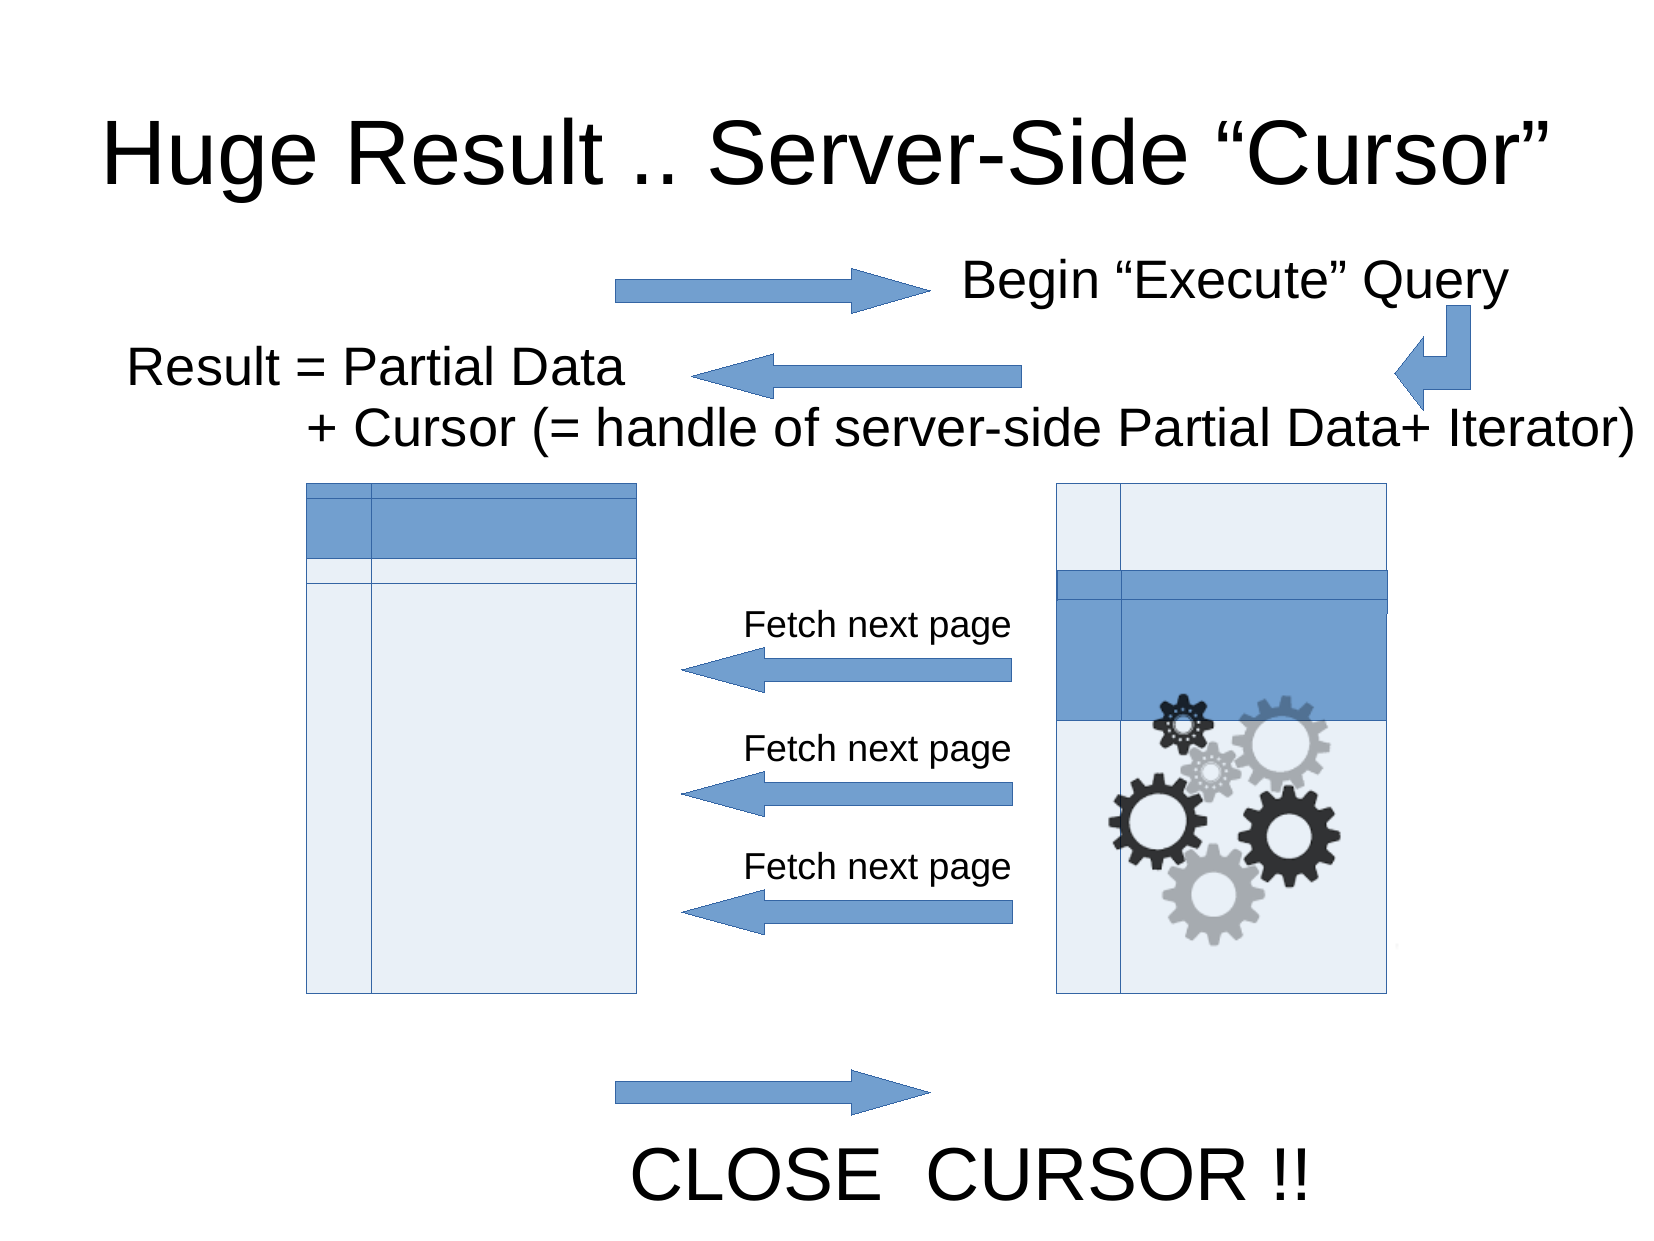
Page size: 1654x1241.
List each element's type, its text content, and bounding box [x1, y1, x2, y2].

text_box [681, 778, 1013, 817]
text_box [615, 1069, 931, 1116]
title Huge Result .. Server-Side “Cursor” [82, 49, 1571, 257]
text_box Fetch next page [728, 838, 1027, 896]
text_box [615, 268, 931, 314]
text_box CLOSE CURSOR !! [615, 1125, 1328, 1224]
text_box [681, 654, 1012, 693]
text_box Fetch next page [728, 596, 1027, 654]
text_box [1394, 318, 1471, 411]
text_box Fetch next page [728, 720, 1027, 778]
picture [1049, 644, 1402, 997]
text_box Begin “Execute” Query [946, 241, 1525, 318]
text_box [681, 896, 1013, 935]
text_box [306, 483, 637, 994]
text_box Result = Partial Data + Cursor (= handle of server-side Partial Data+ Iterator) [112, 329, 1654, 466]
text_box [1056, 483, 1388, 644]
